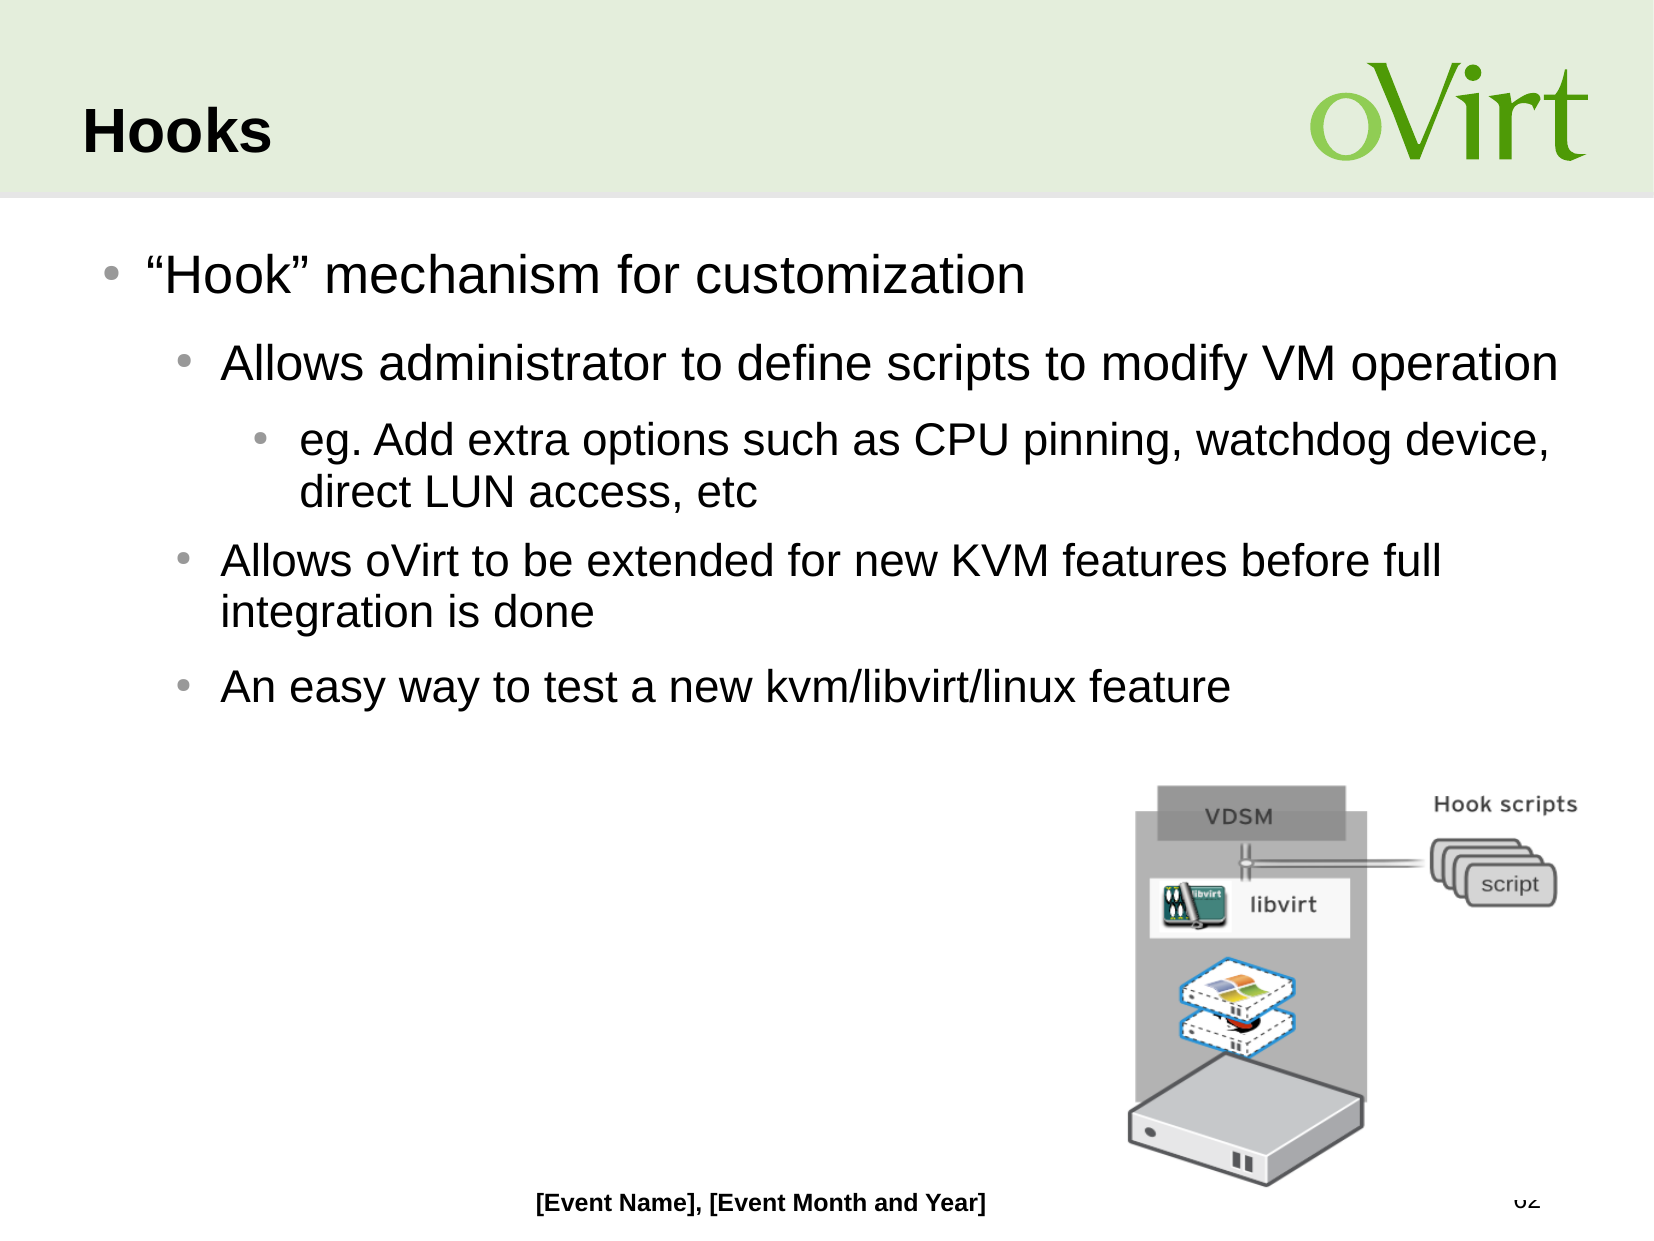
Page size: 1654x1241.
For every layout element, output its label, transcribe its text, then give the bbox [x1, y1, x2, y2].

title Hooks [82, 37, 1571, 226]
list “Hook” mechanism for customization Allows administrator to define scripts to modify VM operation eg. Add extra options such as CPU pinning, watchdog device, direct LUN access, etc Allows oVirt to be extended for new KVM features before full integration is done An easy way to test a new kvm/libvirt/linux feature [86, 244, 1576, 1039]
picture [1087, 749, 1593, 1201]
